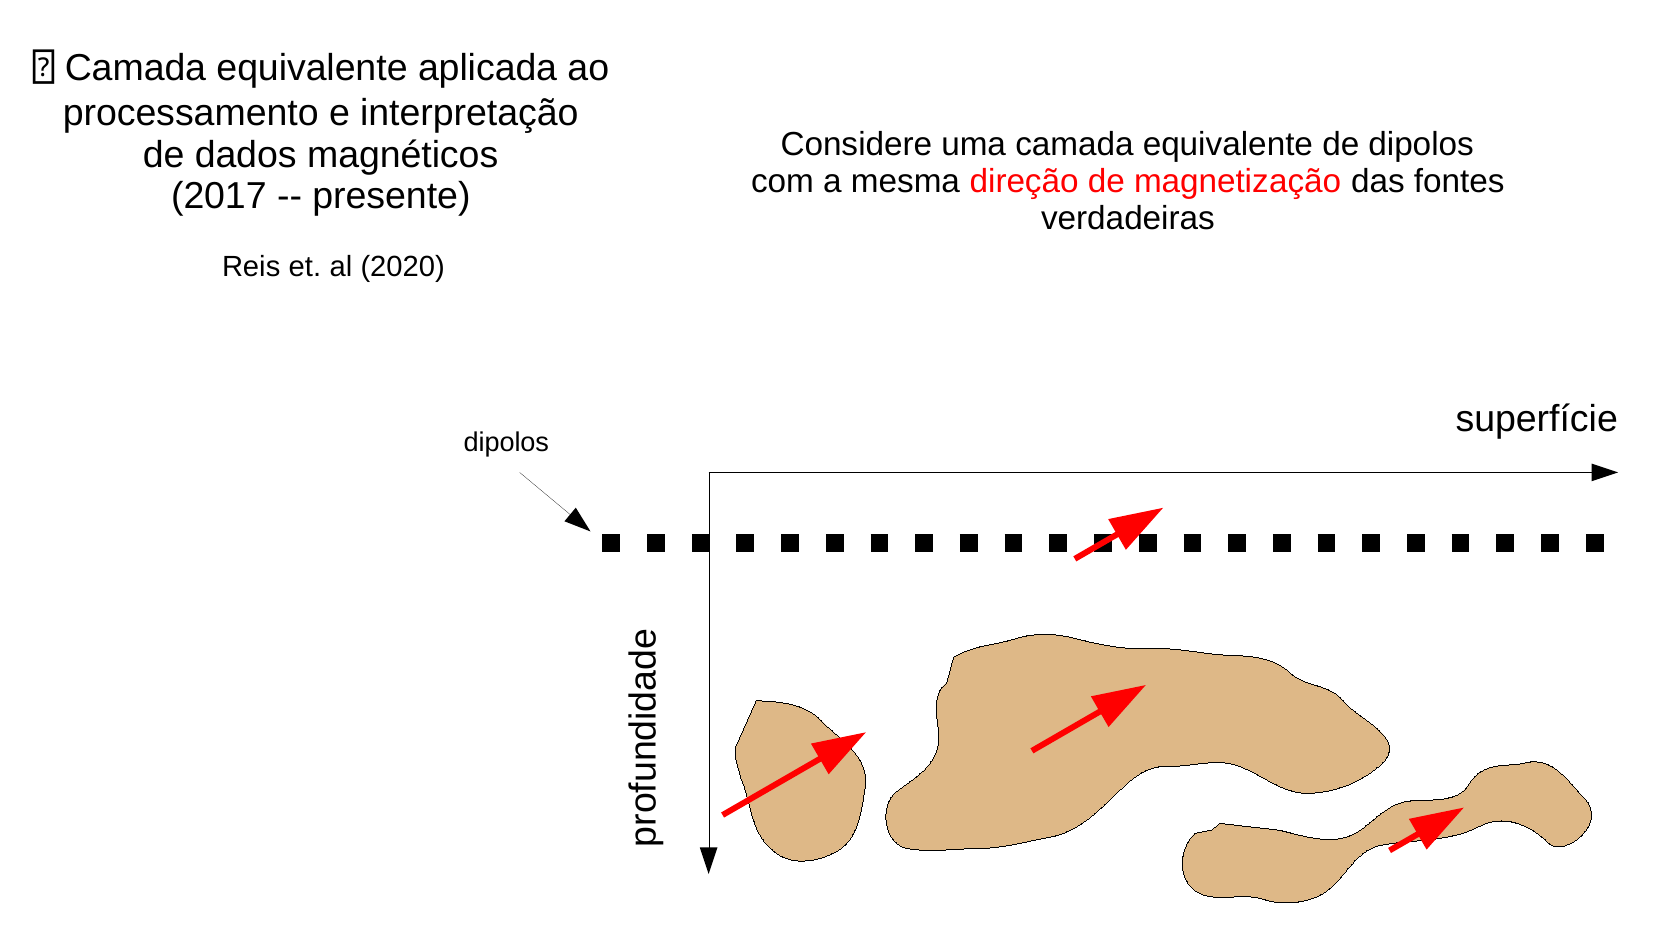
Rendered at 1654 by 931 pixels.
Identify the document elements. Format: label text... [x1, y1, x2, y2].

text_box [735, 700, 840, 797]
text_box Reis et. al (2020) [85, 242, 582, 290]
text_box profundidade [614, 614, 672, 862]
text_box dipolos [448, 419, 564, 465]
text_box [1182, 761, 1592, 903]
text_box [885, 634, 1390, 851]
text_box Considere uma camada equivalente de dipolos com a mesma direção de magnetização das fontes verdadeiras [732, 118, 1524, 245]
text_box ⍰ Camada equivalente aplicada ao processamento e interpretação de dados magnéticos (2017 -- presente) [17, 32, 626, 230]
text_box [749, 749, 866, 862]
text_box superfície [1440, 389, 1633, 447]
